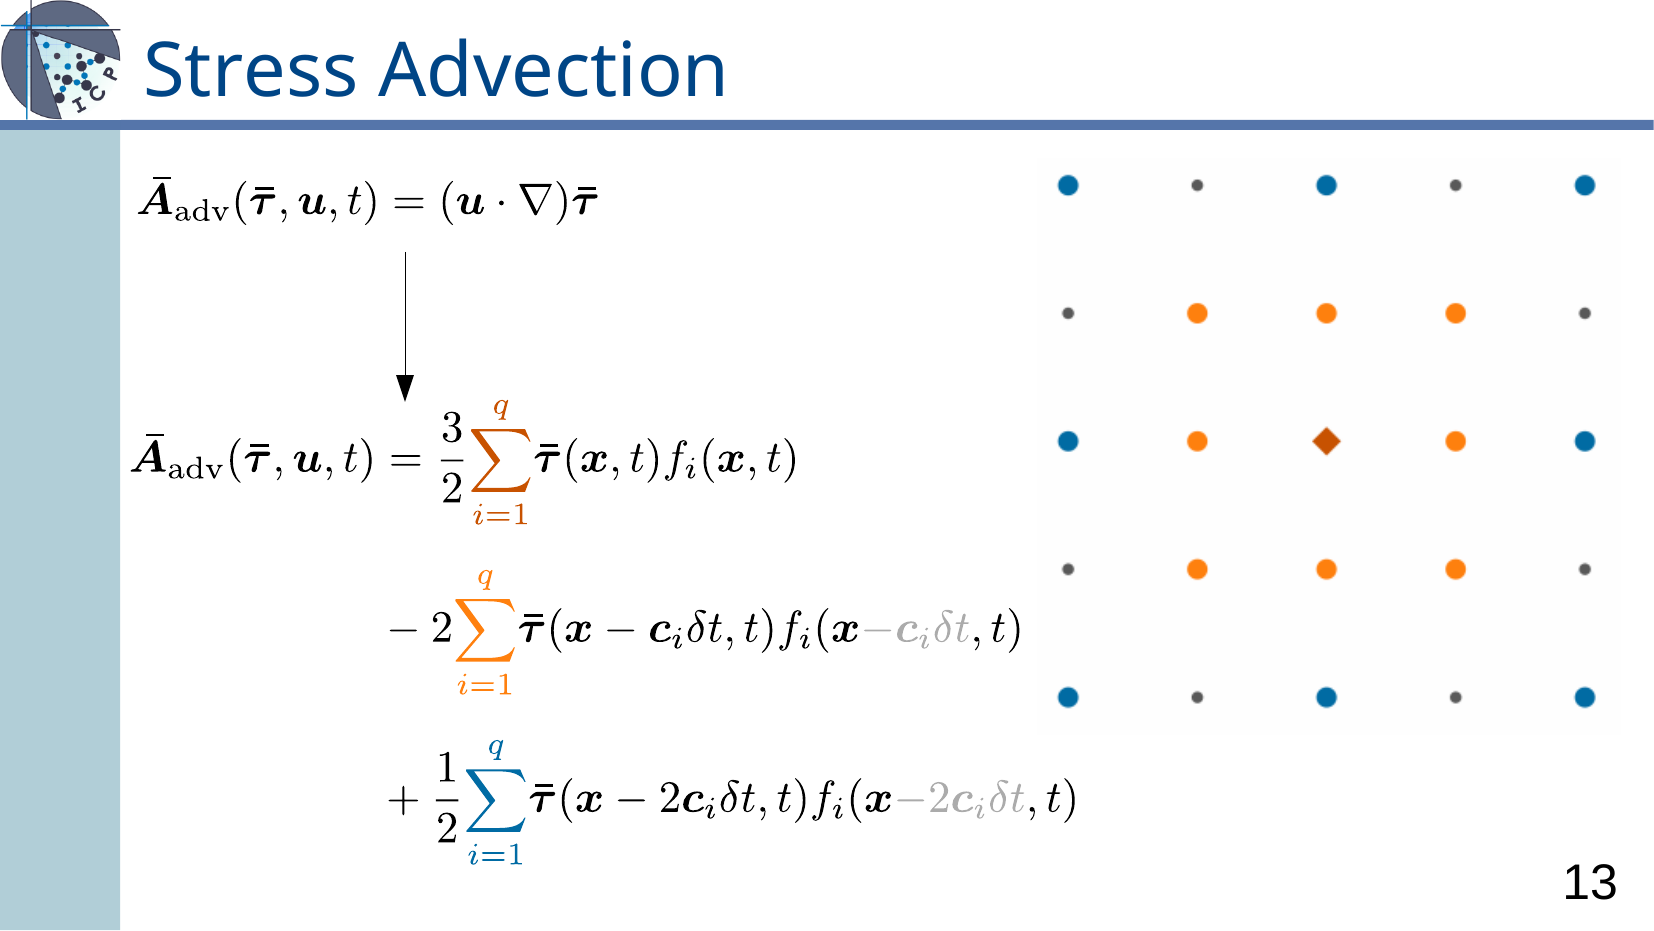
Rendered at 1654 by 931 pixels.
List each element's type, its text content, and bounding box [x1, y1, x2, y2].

text_box [128, 399, 1080, 865]
text_box [135, 176, 601, 226]
title Stress Advection [135, 0, 1636, 121]
picture [0, 0, 121, 120]
picture [1037, 158, 1621, 735]
